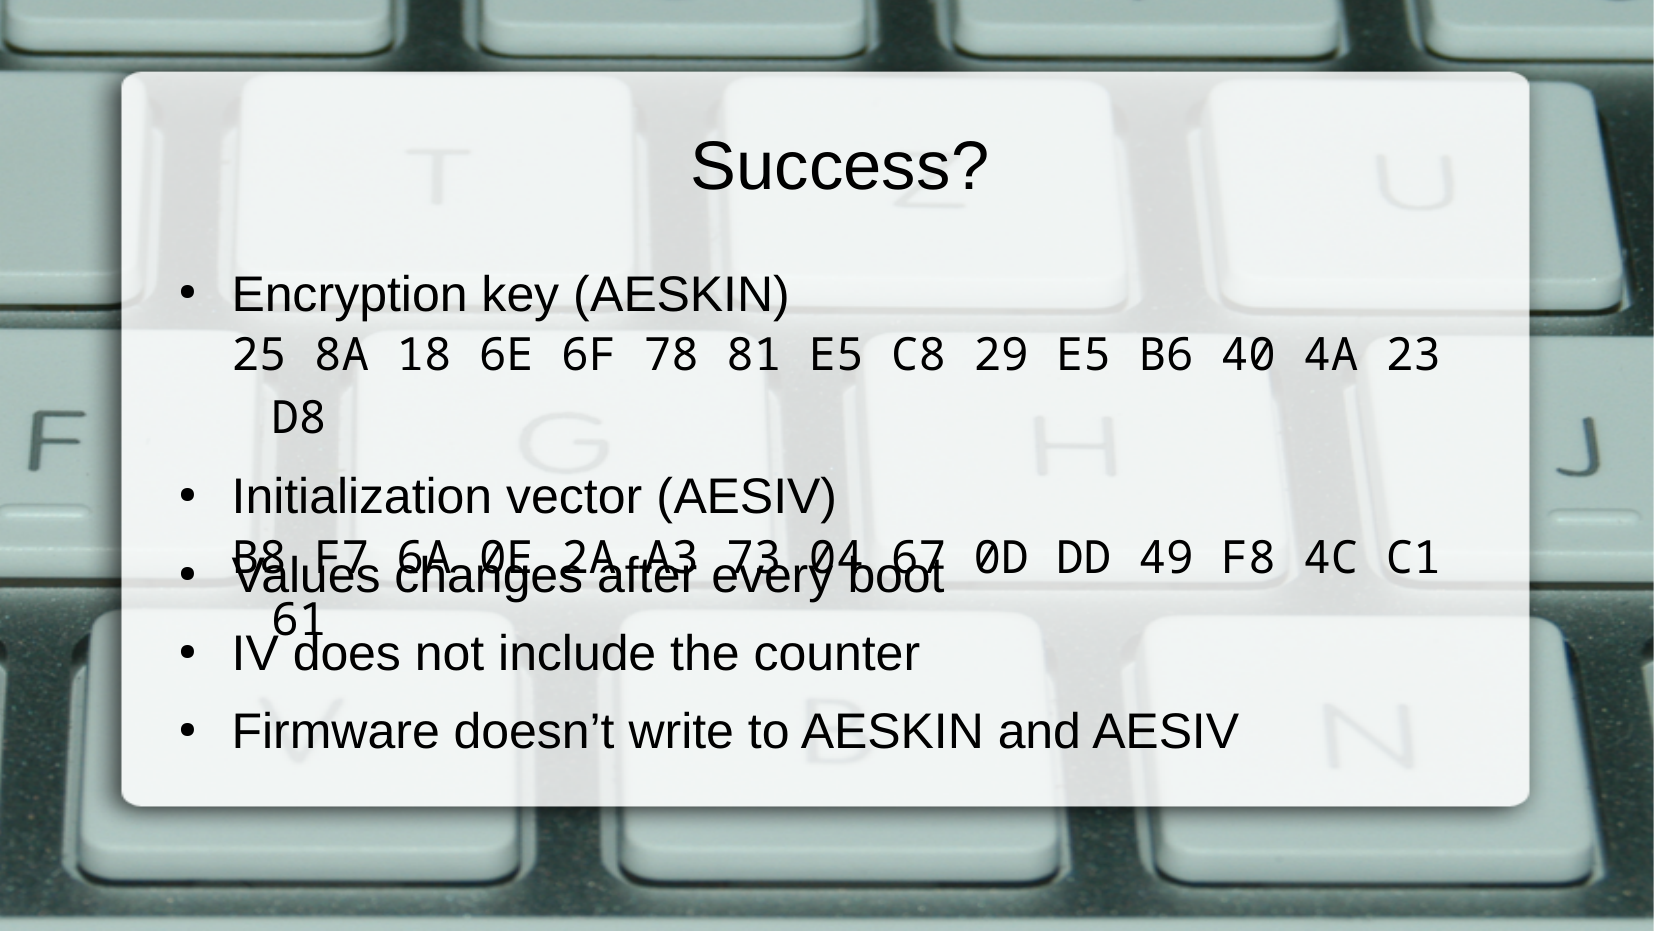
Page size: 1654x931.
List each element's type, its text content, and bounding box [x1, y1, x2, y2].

text_box ? [936, 120, 1005, 212]
picture [0, 0, 1654, 931]
title Success [135, 88, 1506, 244]
list Encryption key (AESKIN) 25 8A 18 6E 6F 78 81 E5 C8 29 E5 B6 40 4A 23 D8 Initialization vector (AESIV) B8 F7 6A 0E 2A A3 73 04 67 0D DD 49 F8 4C C1 61 [147, 265, 1506, 524]
list Values changes after every boot IV does not include the counter Firmware doesn’t write to AESKIN and AESIV [147, 547, 1506, 805]
